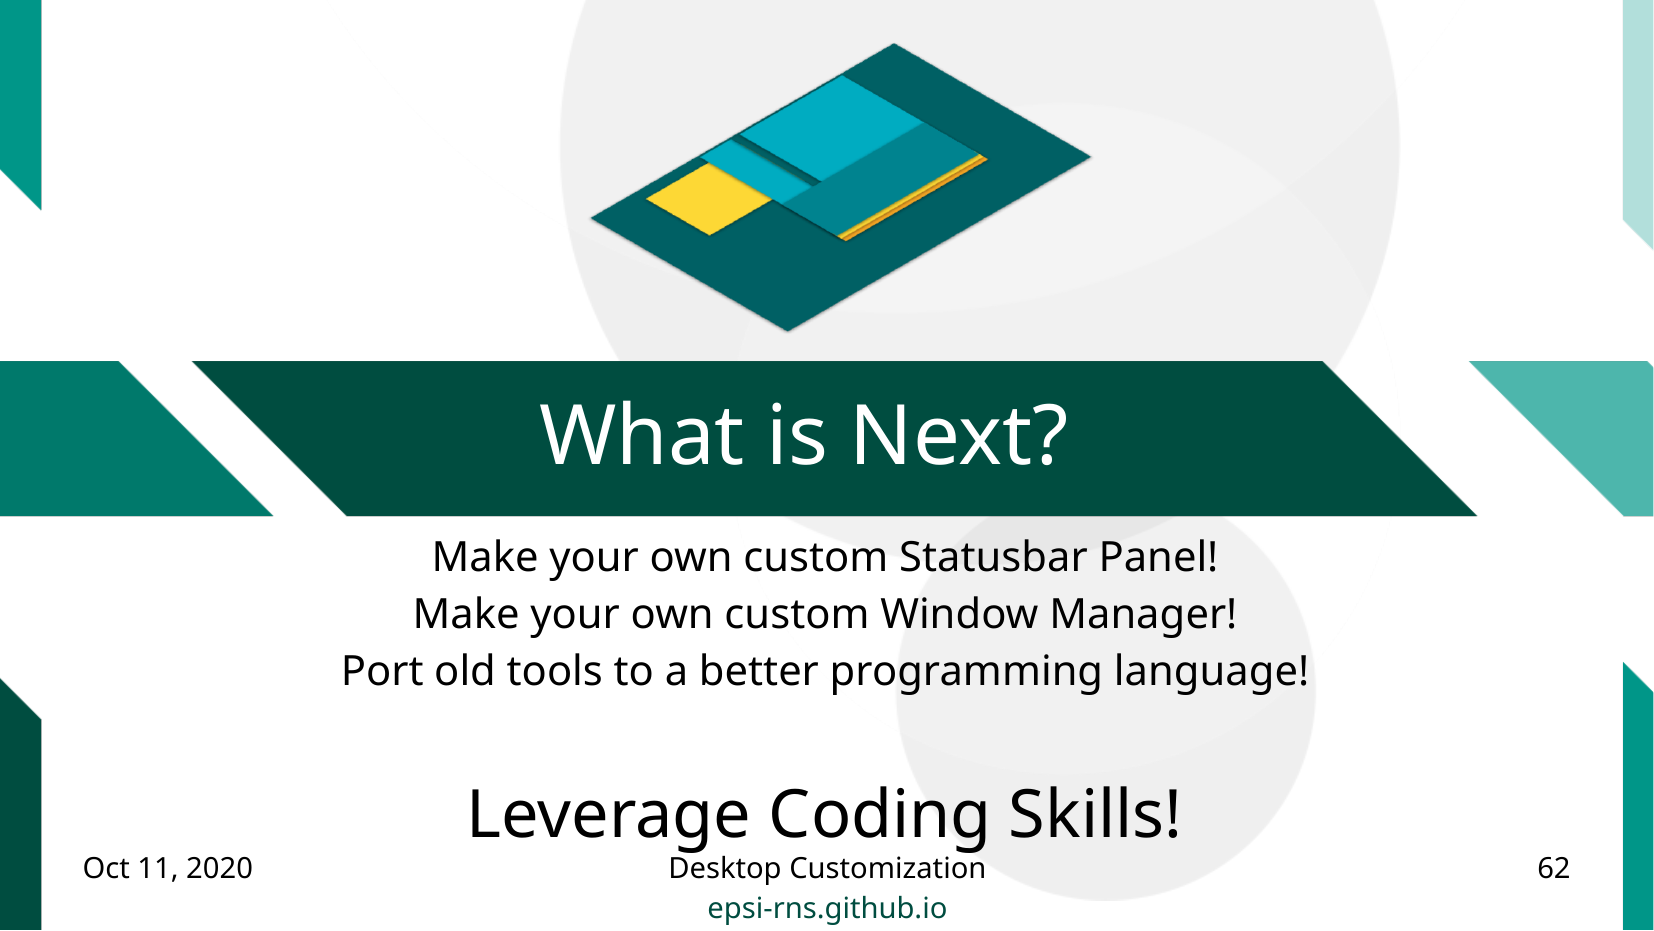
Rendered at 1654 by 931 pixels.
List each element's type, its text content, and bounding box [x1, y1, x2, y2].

title What is Next? [60, 354, 1549, 511]
picture [0, 0, 1654, 930]
subtitle Make your own custom Statusbar Panel! Make your own custom Window Manager! Port old tools to a better programming language! Leverage Coding Skills! [82, 523, 1568, 860]
